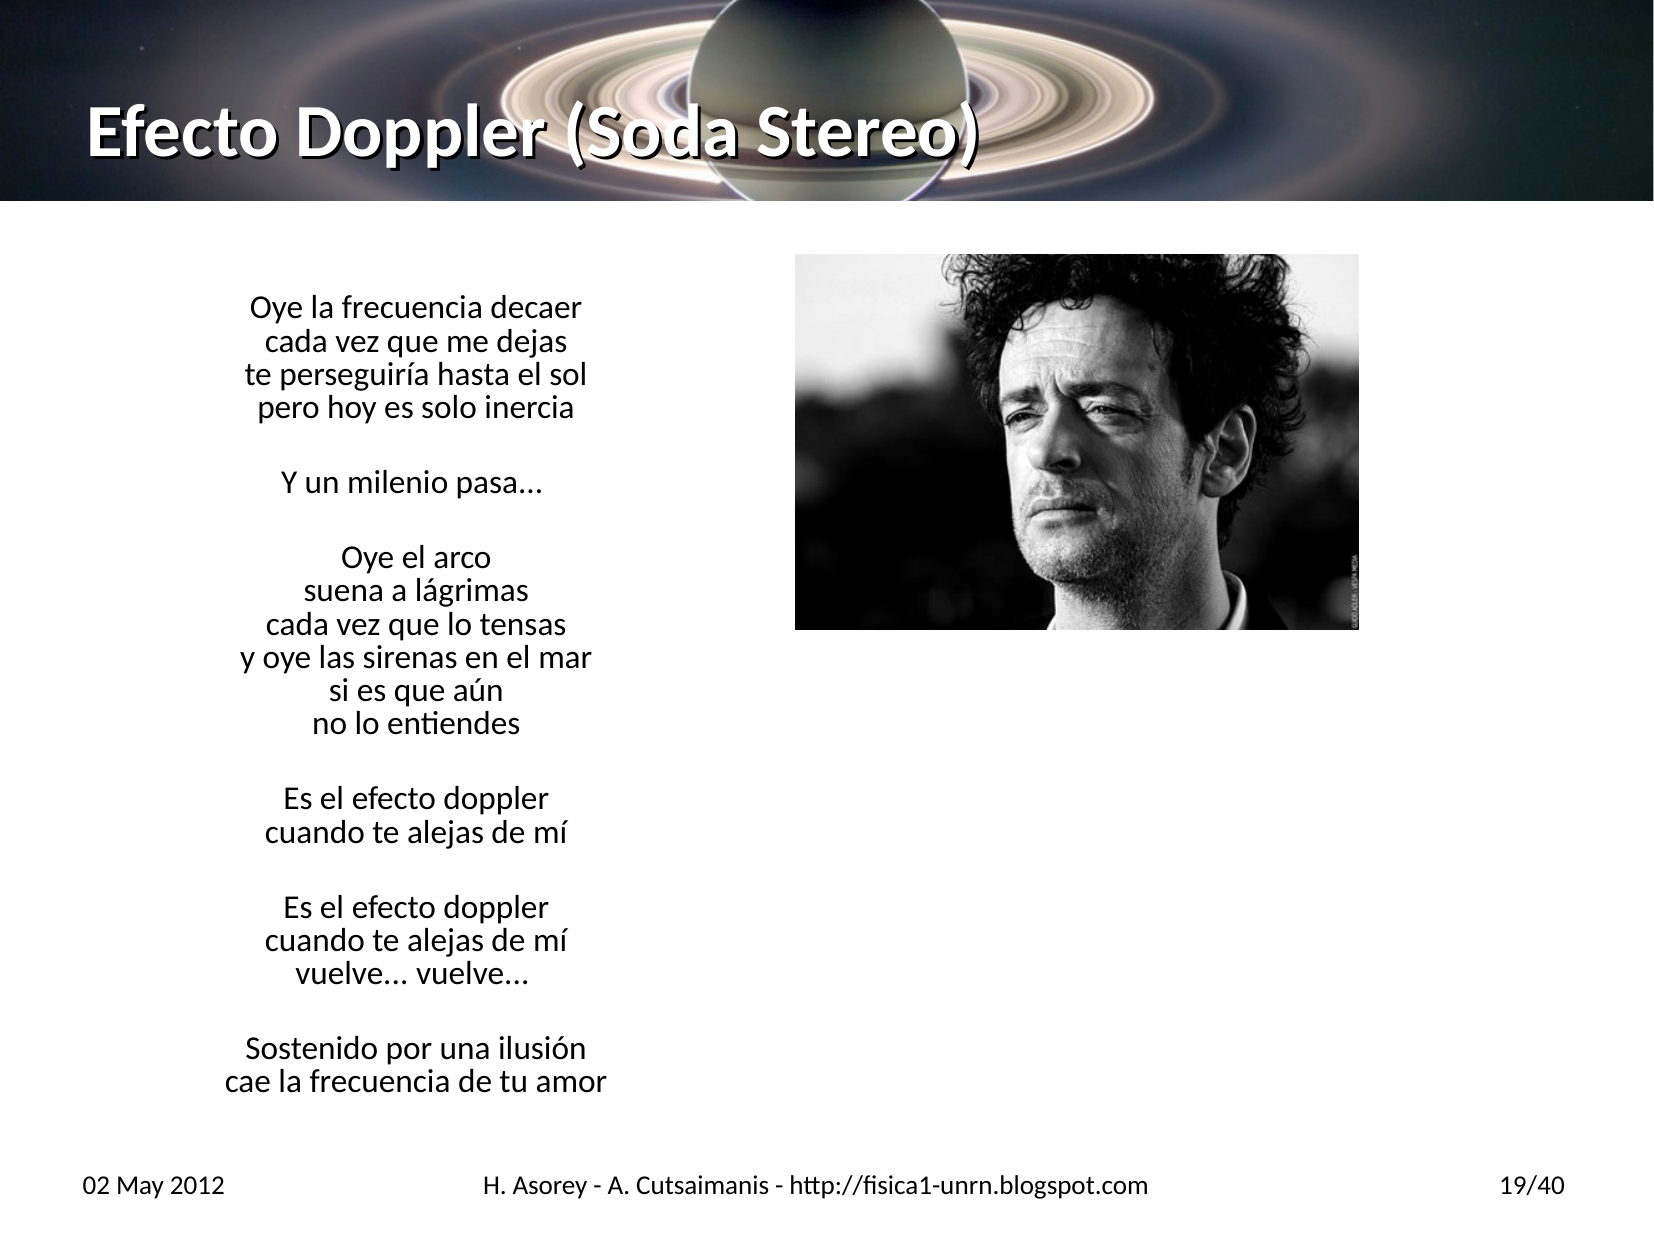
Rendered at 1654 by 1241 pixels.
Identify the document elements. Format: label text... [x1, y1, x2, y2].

subtitle Oye la frecuencia decaer cada vez que me dejas te perseguiría hasta el sol pero hoy es solo inercia Y un milenio pasa... Oye el arco suena a lágrimas cada vez que lo tensas y oye las sirenas en el mar si es que aún no lo entiendes Es el efecto doppler cuando te alejas de mí Es el efecto doppler cuando te alejas de mí vuelve... vuelve... Sostenido por una ilusión cae la frecuencia de tu amor [82, 203, 751, 1192]
picture [0, 0, 1654, 201]
title Efecto Doppler (Soda Stereo) [86, 49, 1576, 226]
picture [795, 254, 1359, 631]
